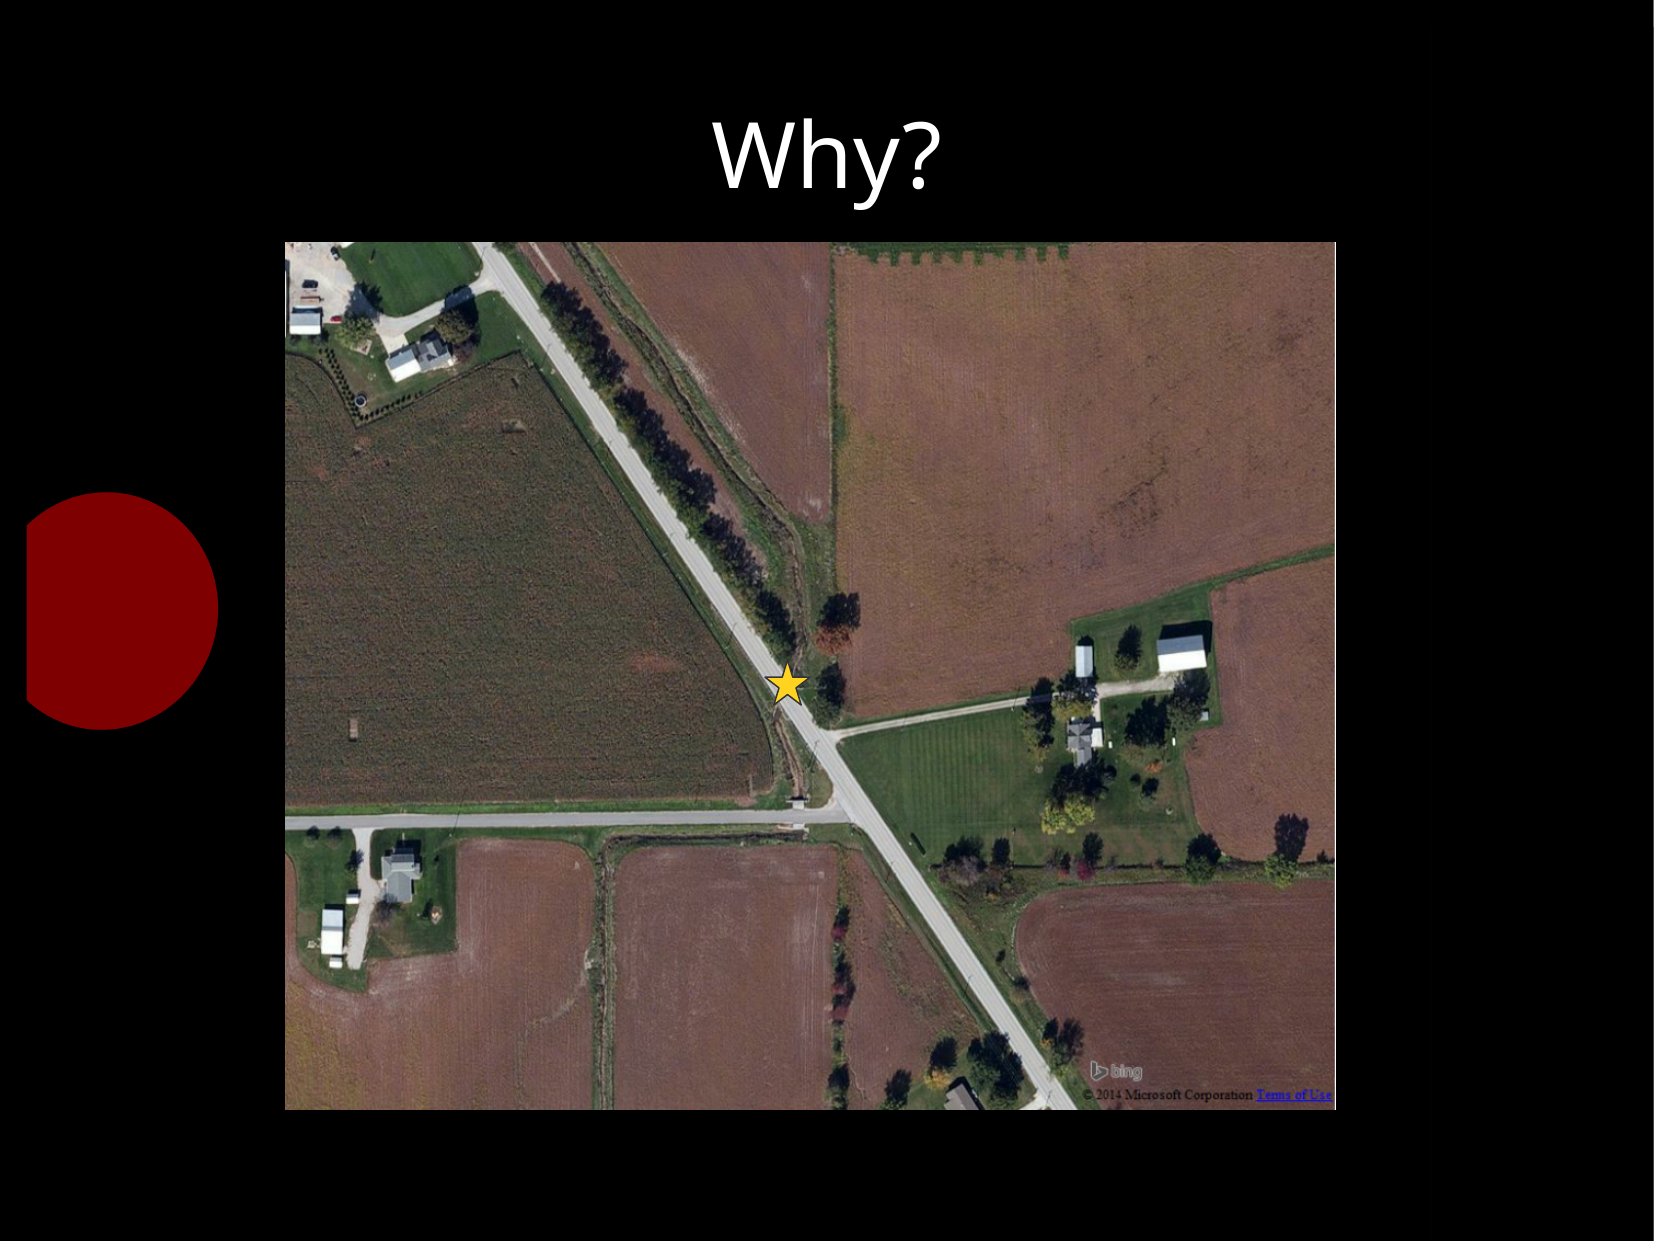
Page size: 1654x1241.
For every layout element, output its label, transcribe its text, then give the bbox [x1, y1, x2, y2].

title Why? [82, 49, 1431, 257]
picture [0, 0, 1654, 1241]
text_box [765, 660, 811, 706]
